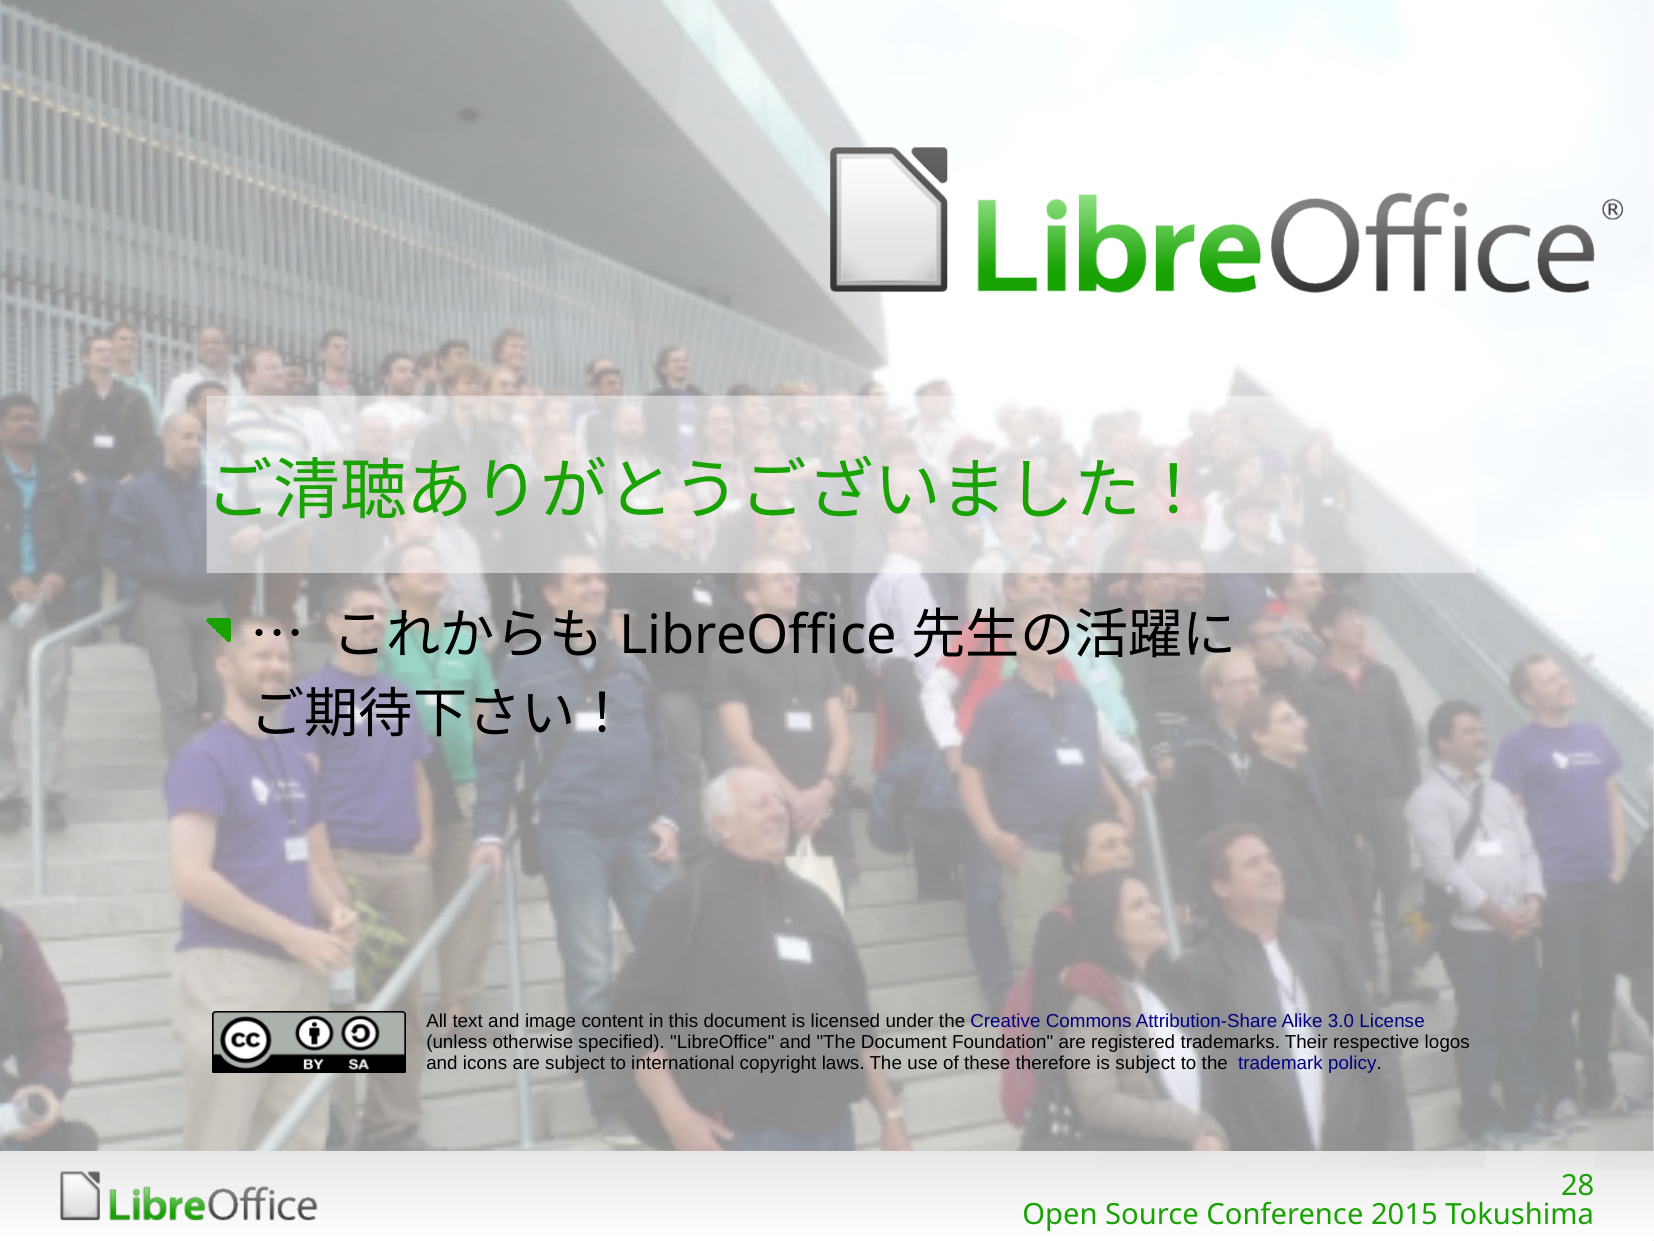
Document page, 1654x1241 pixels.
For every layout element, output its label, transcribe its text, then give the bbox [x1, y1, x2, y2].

list … これからもLibreOffice先生の活躍に ご期待下さい！ [206, 590, 1477, 1241]
picture [0, 0, 1654, 1241]
title ご清聴ありがとうございました！ [206, 395, 1477, 573]
